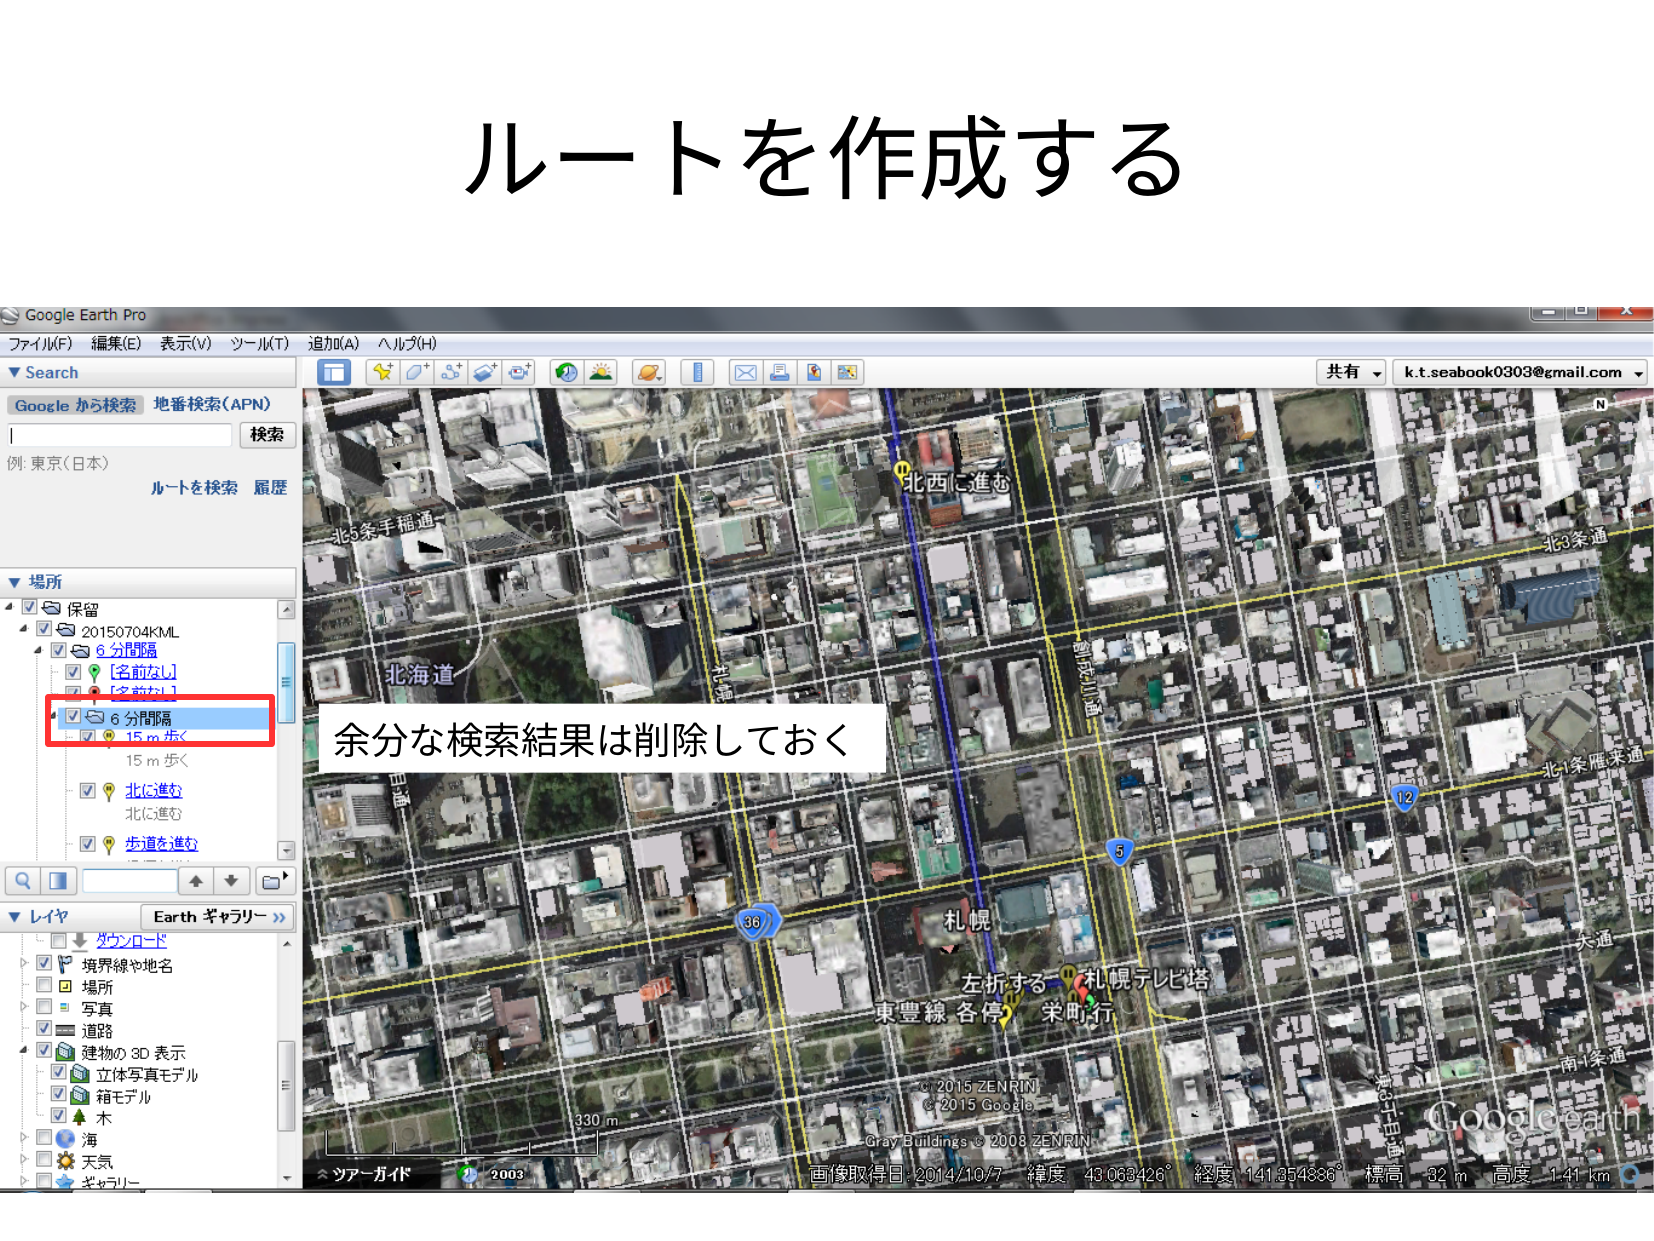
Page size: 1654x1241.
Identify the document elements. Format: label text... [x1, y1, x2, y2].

title ルートを作成する [82, 49, 1571, 257]
text_box 余分な検索結果は削除しておく [318, 703, 886, 756]
picture [0, 307, 1654, 1193]
